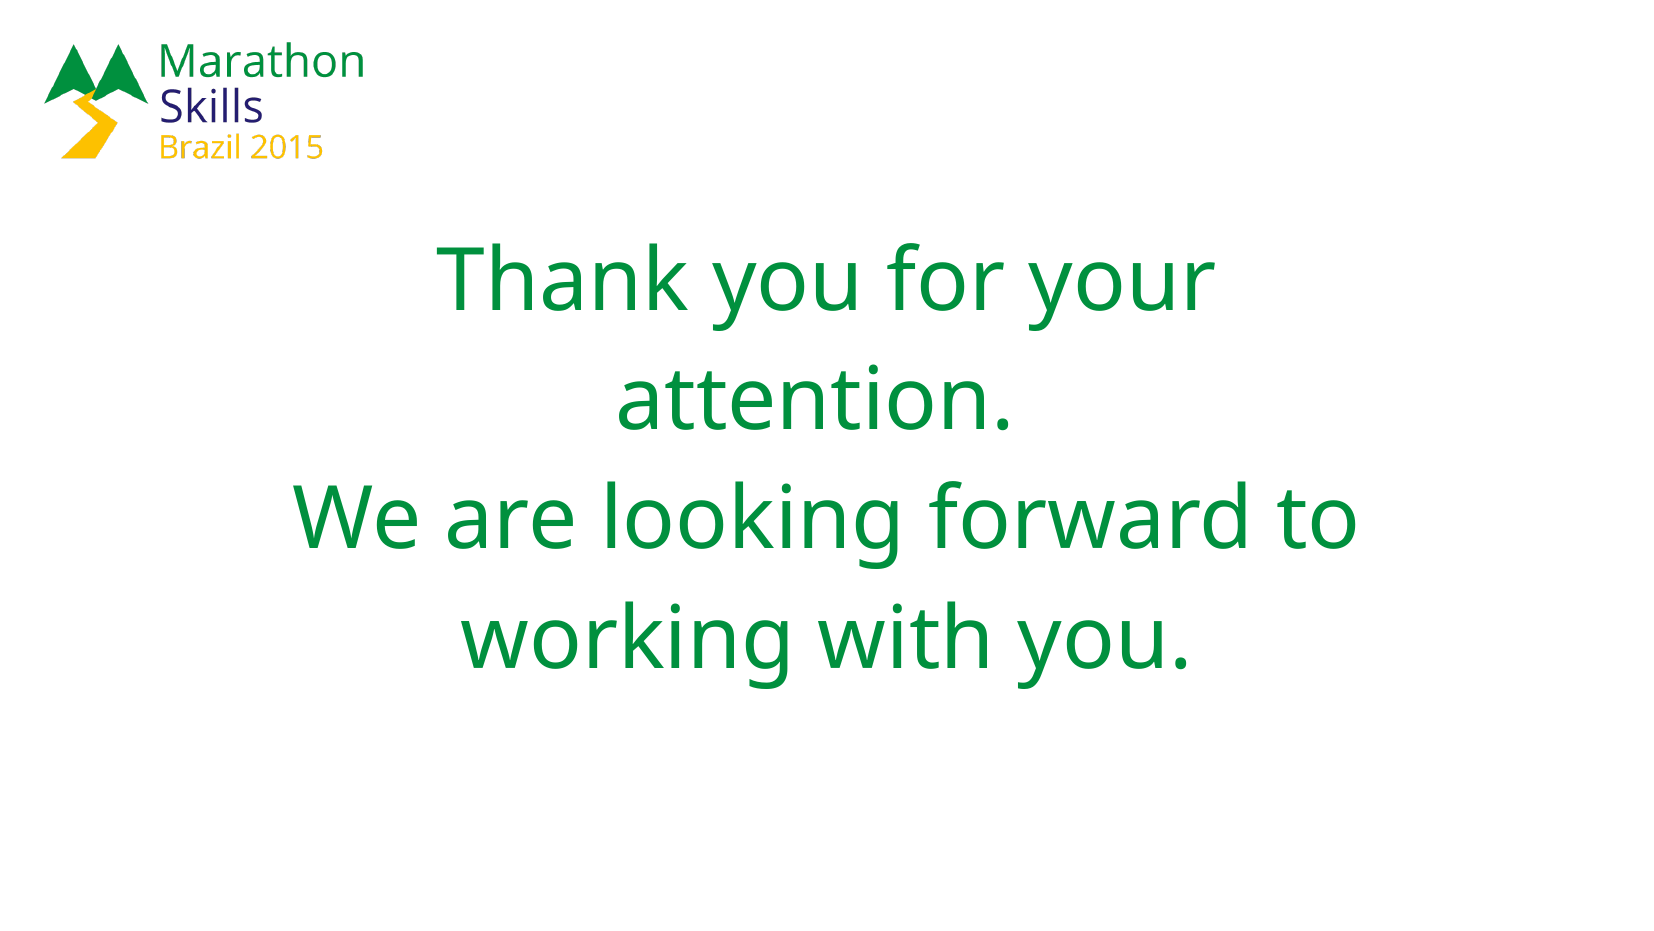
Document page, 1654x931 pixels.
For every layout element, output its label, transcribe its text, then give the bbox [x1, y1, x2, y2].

picture [29, 29, 384, 173]
title Thank you for your attention. We are looking forward to working with you. [265, 208, 1388, 702]
